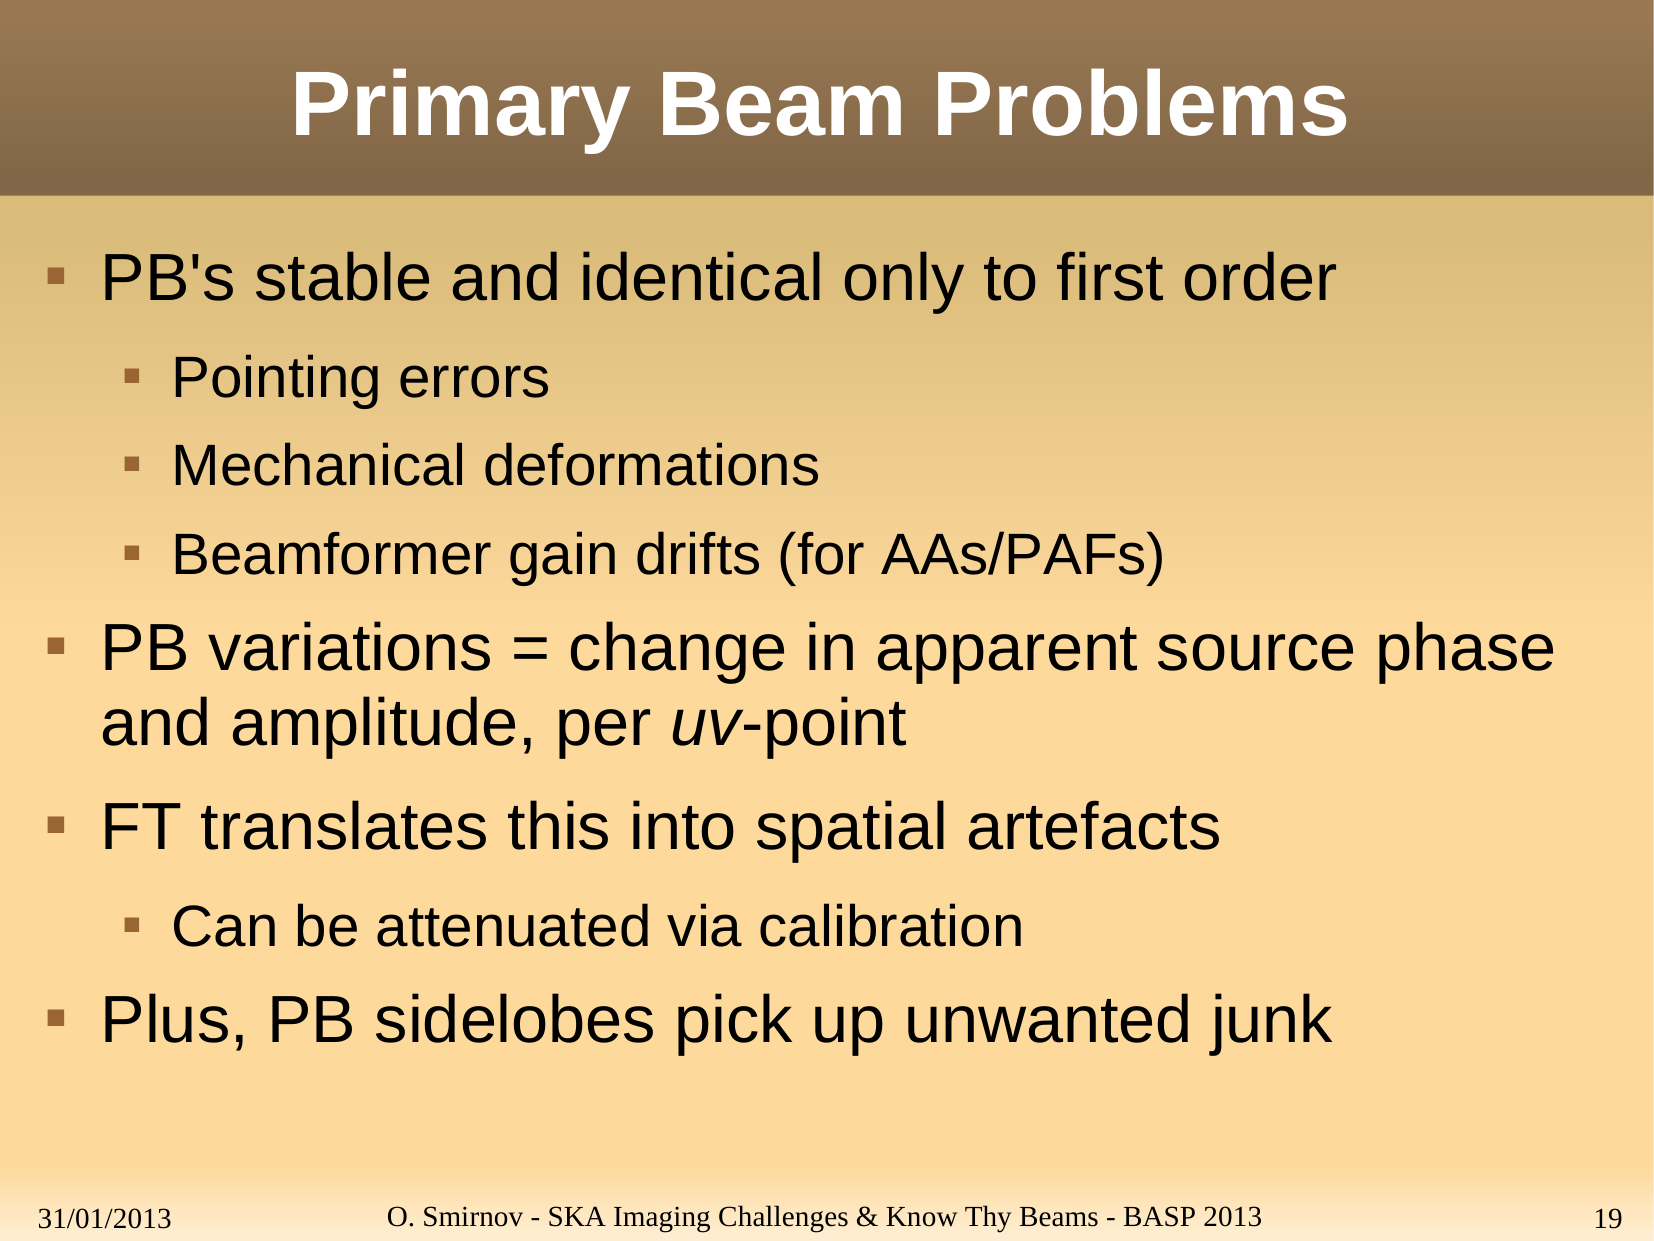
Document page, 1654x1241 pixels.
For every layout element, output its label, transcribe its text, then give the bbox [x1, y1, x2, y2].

picture [0, 0, 1654, 1241]
title Primary Beam Problems [76, 0, 1565, 208]
list PB's stable and identical only to first order Pointing errors Mechanical deformations Beamformer gain drifts (for AAs/PAFs) PB variations = change in apparent source phase and amplitude, per uv-point FT translates this into spatial artefacts Can be attenuated via calibration Plus, PB sidelobes pick up unwanted junk [30, 240, 1621, 1156]
